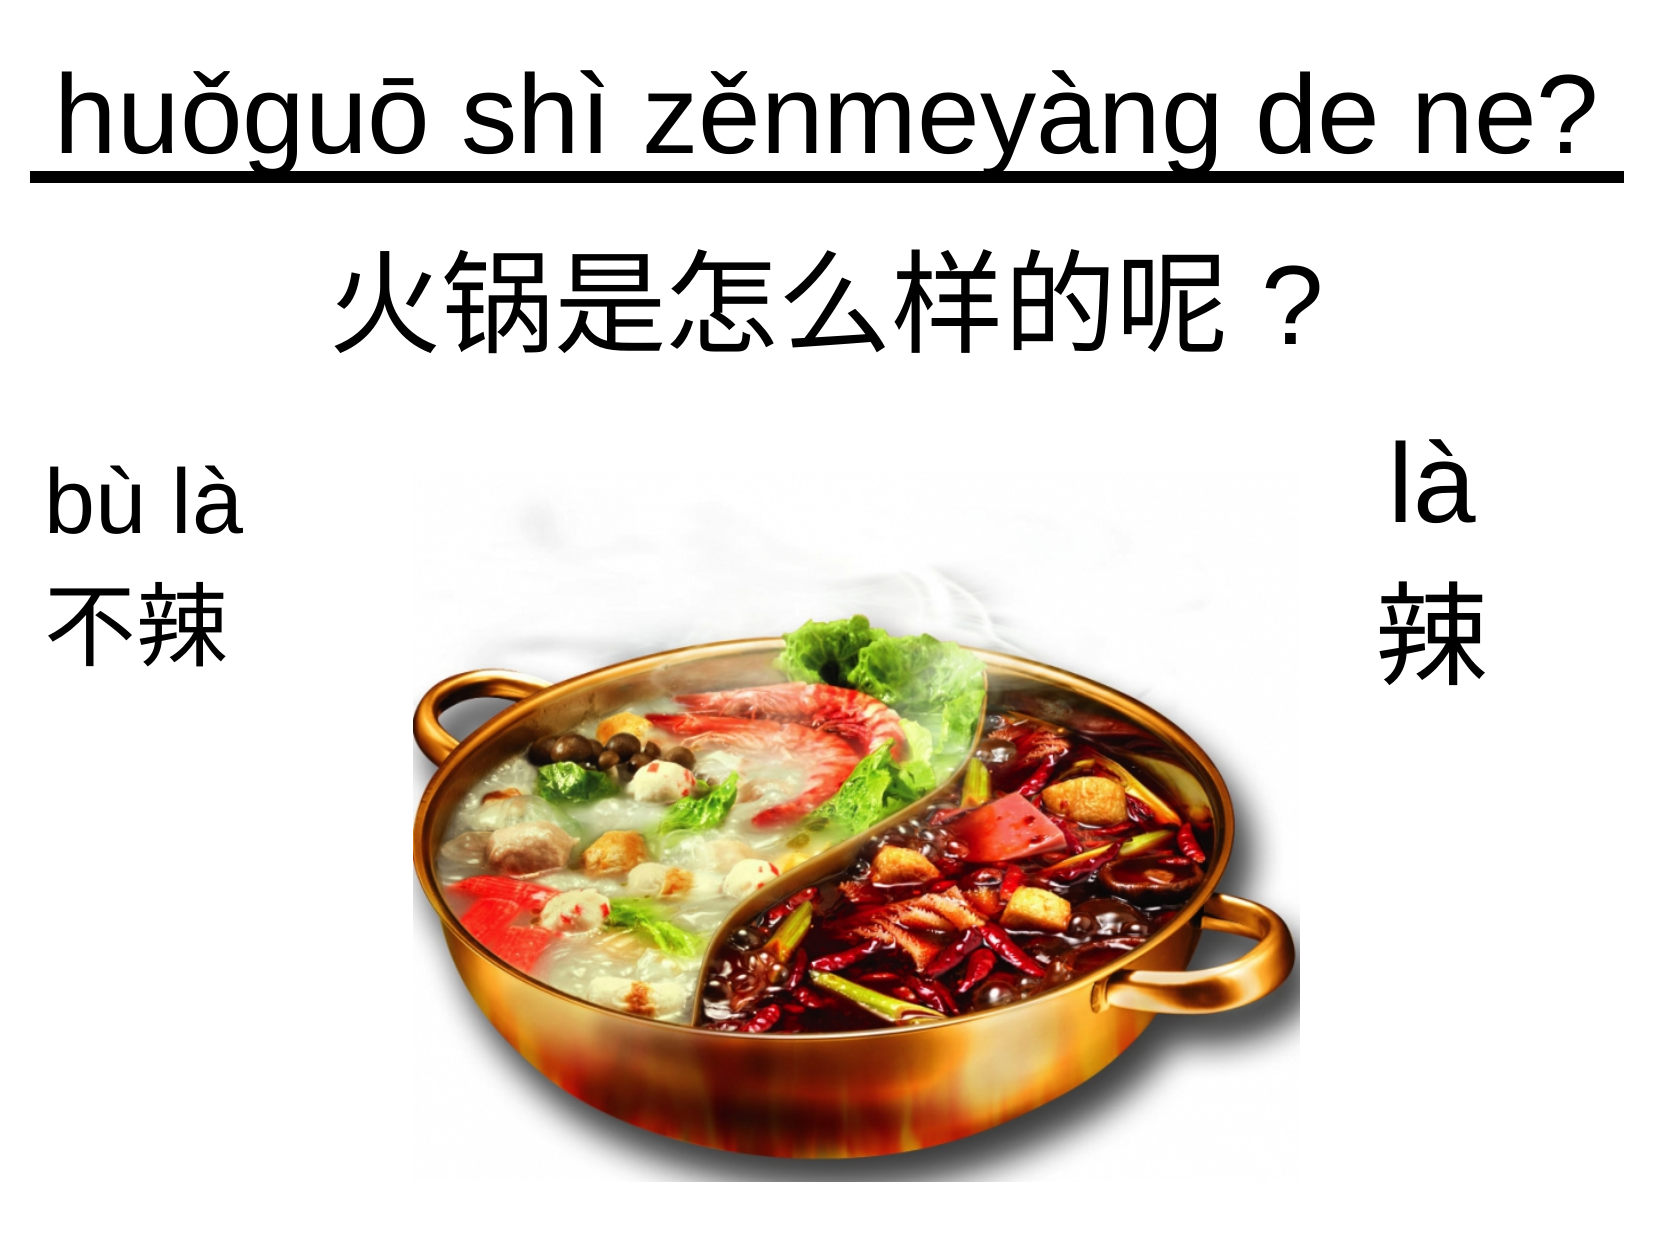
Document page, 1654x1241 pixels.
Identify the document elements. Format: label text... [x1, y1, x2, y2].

text_box bù là 不辣 [29, 442, 325, 868]
text_box huǒguō shì zěnmeyàng de ne? [29, 43, 1625, 206]
picture [413, 472, 1300, 1182]
text_box 火锅是怎么样的呢? [29, 206, 1625, 1211]
text_box là 辣 [1299, 413, 1565, 680]
